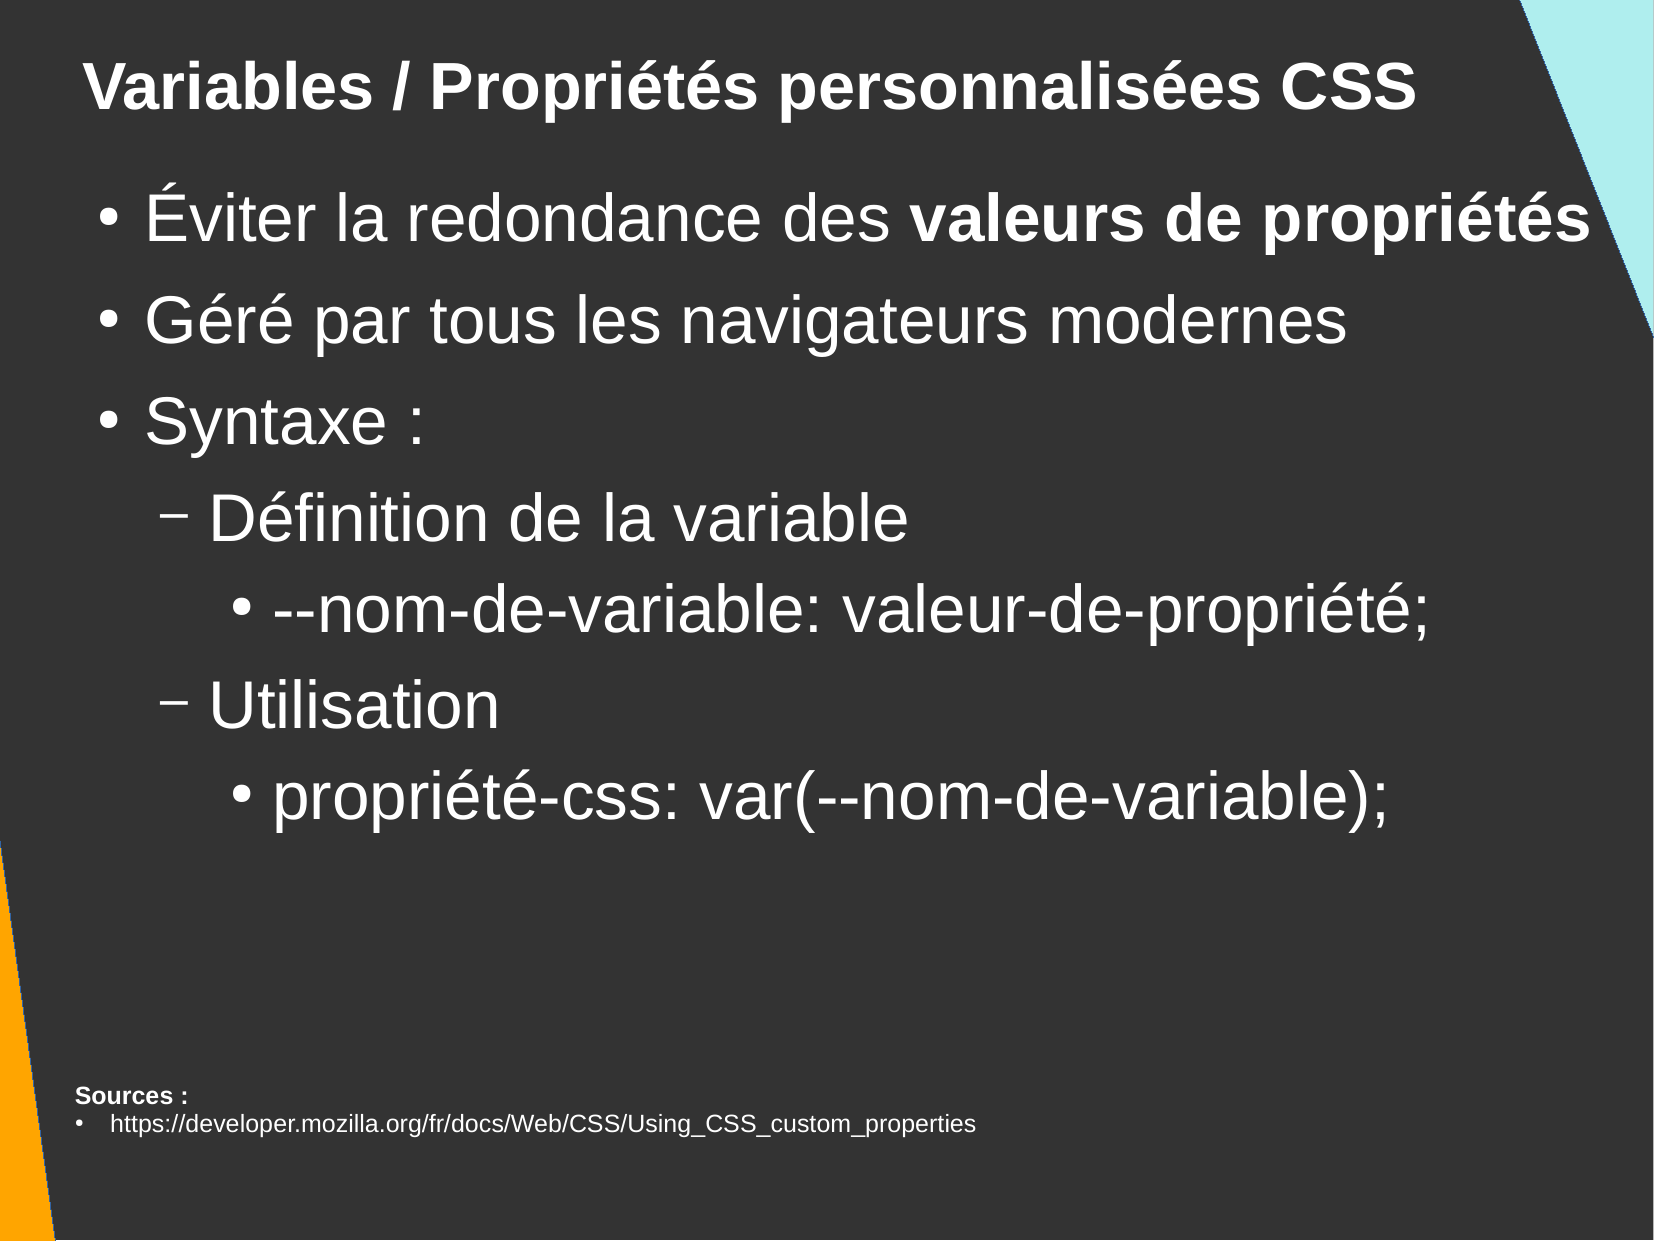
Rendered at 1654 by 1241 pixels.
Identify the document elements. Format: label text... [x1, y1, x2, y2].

text_box [1519, 0, 1654, 338]
text_box [0, 840, 56, 1241]
list Éviter la redondance des valeurs de propriétés Géré par tous les navigateurs modernes Syntaxe : Définition de la variable --nom-de-variable: valeur-de-propriété; Utilisation propriété-css: var(--nom-de-variable); [80, 180, 1605, 910]
text_box Sources : https://developer.mozilla.org/fr/docs/Web/CSS/Using_CSS_custom_properties [60, 1074, 1546, 1241]
title Variables / Propriétés personnalisées CSS [82, 49, 1571, 152]
